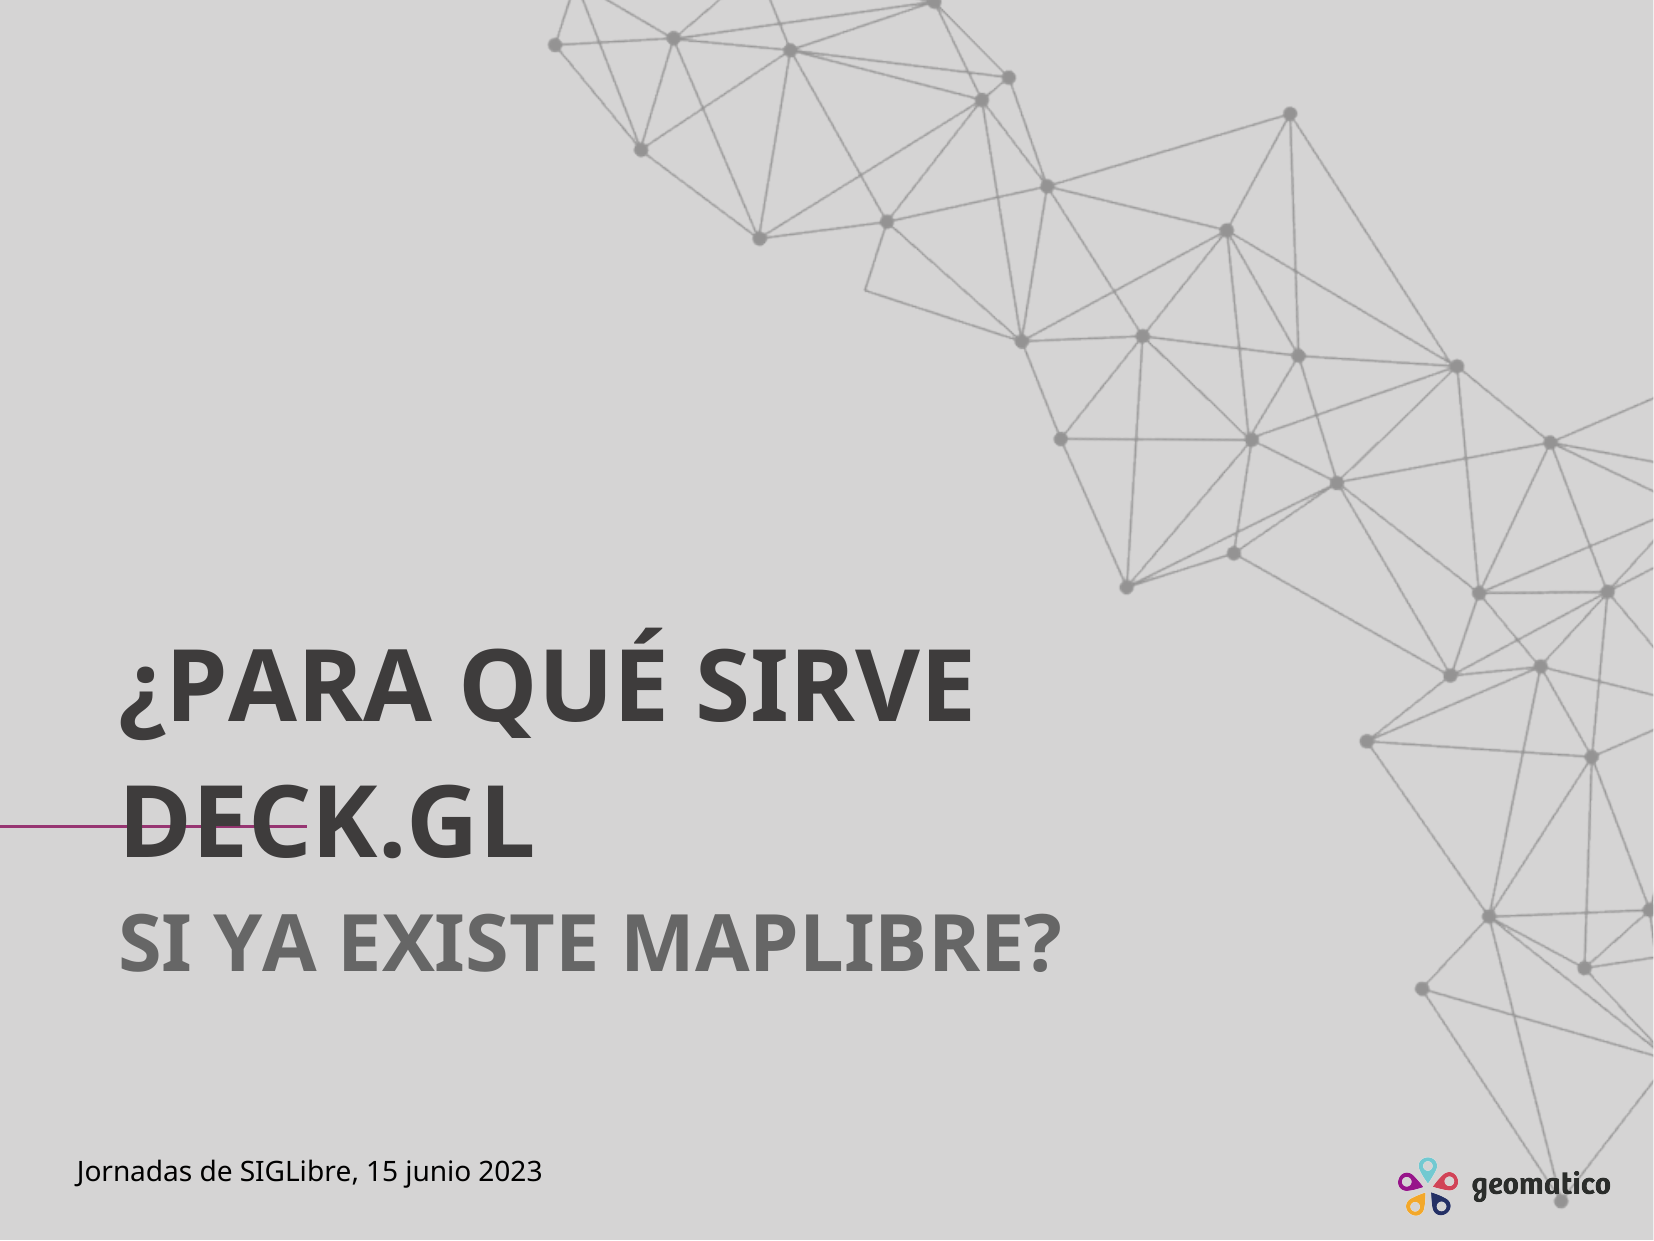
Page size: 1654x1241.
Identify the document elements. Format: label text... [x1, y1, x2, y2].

text_box Jornadas de SIGLibre, 15 junio 2023 [0, 1151, 621, 1229]
text_box ¿Para Qué sirve DECK.GL Si ya existe maplibre? [118, 614, 1418, 1016]
picture [452, 0, 1654, 1222]
